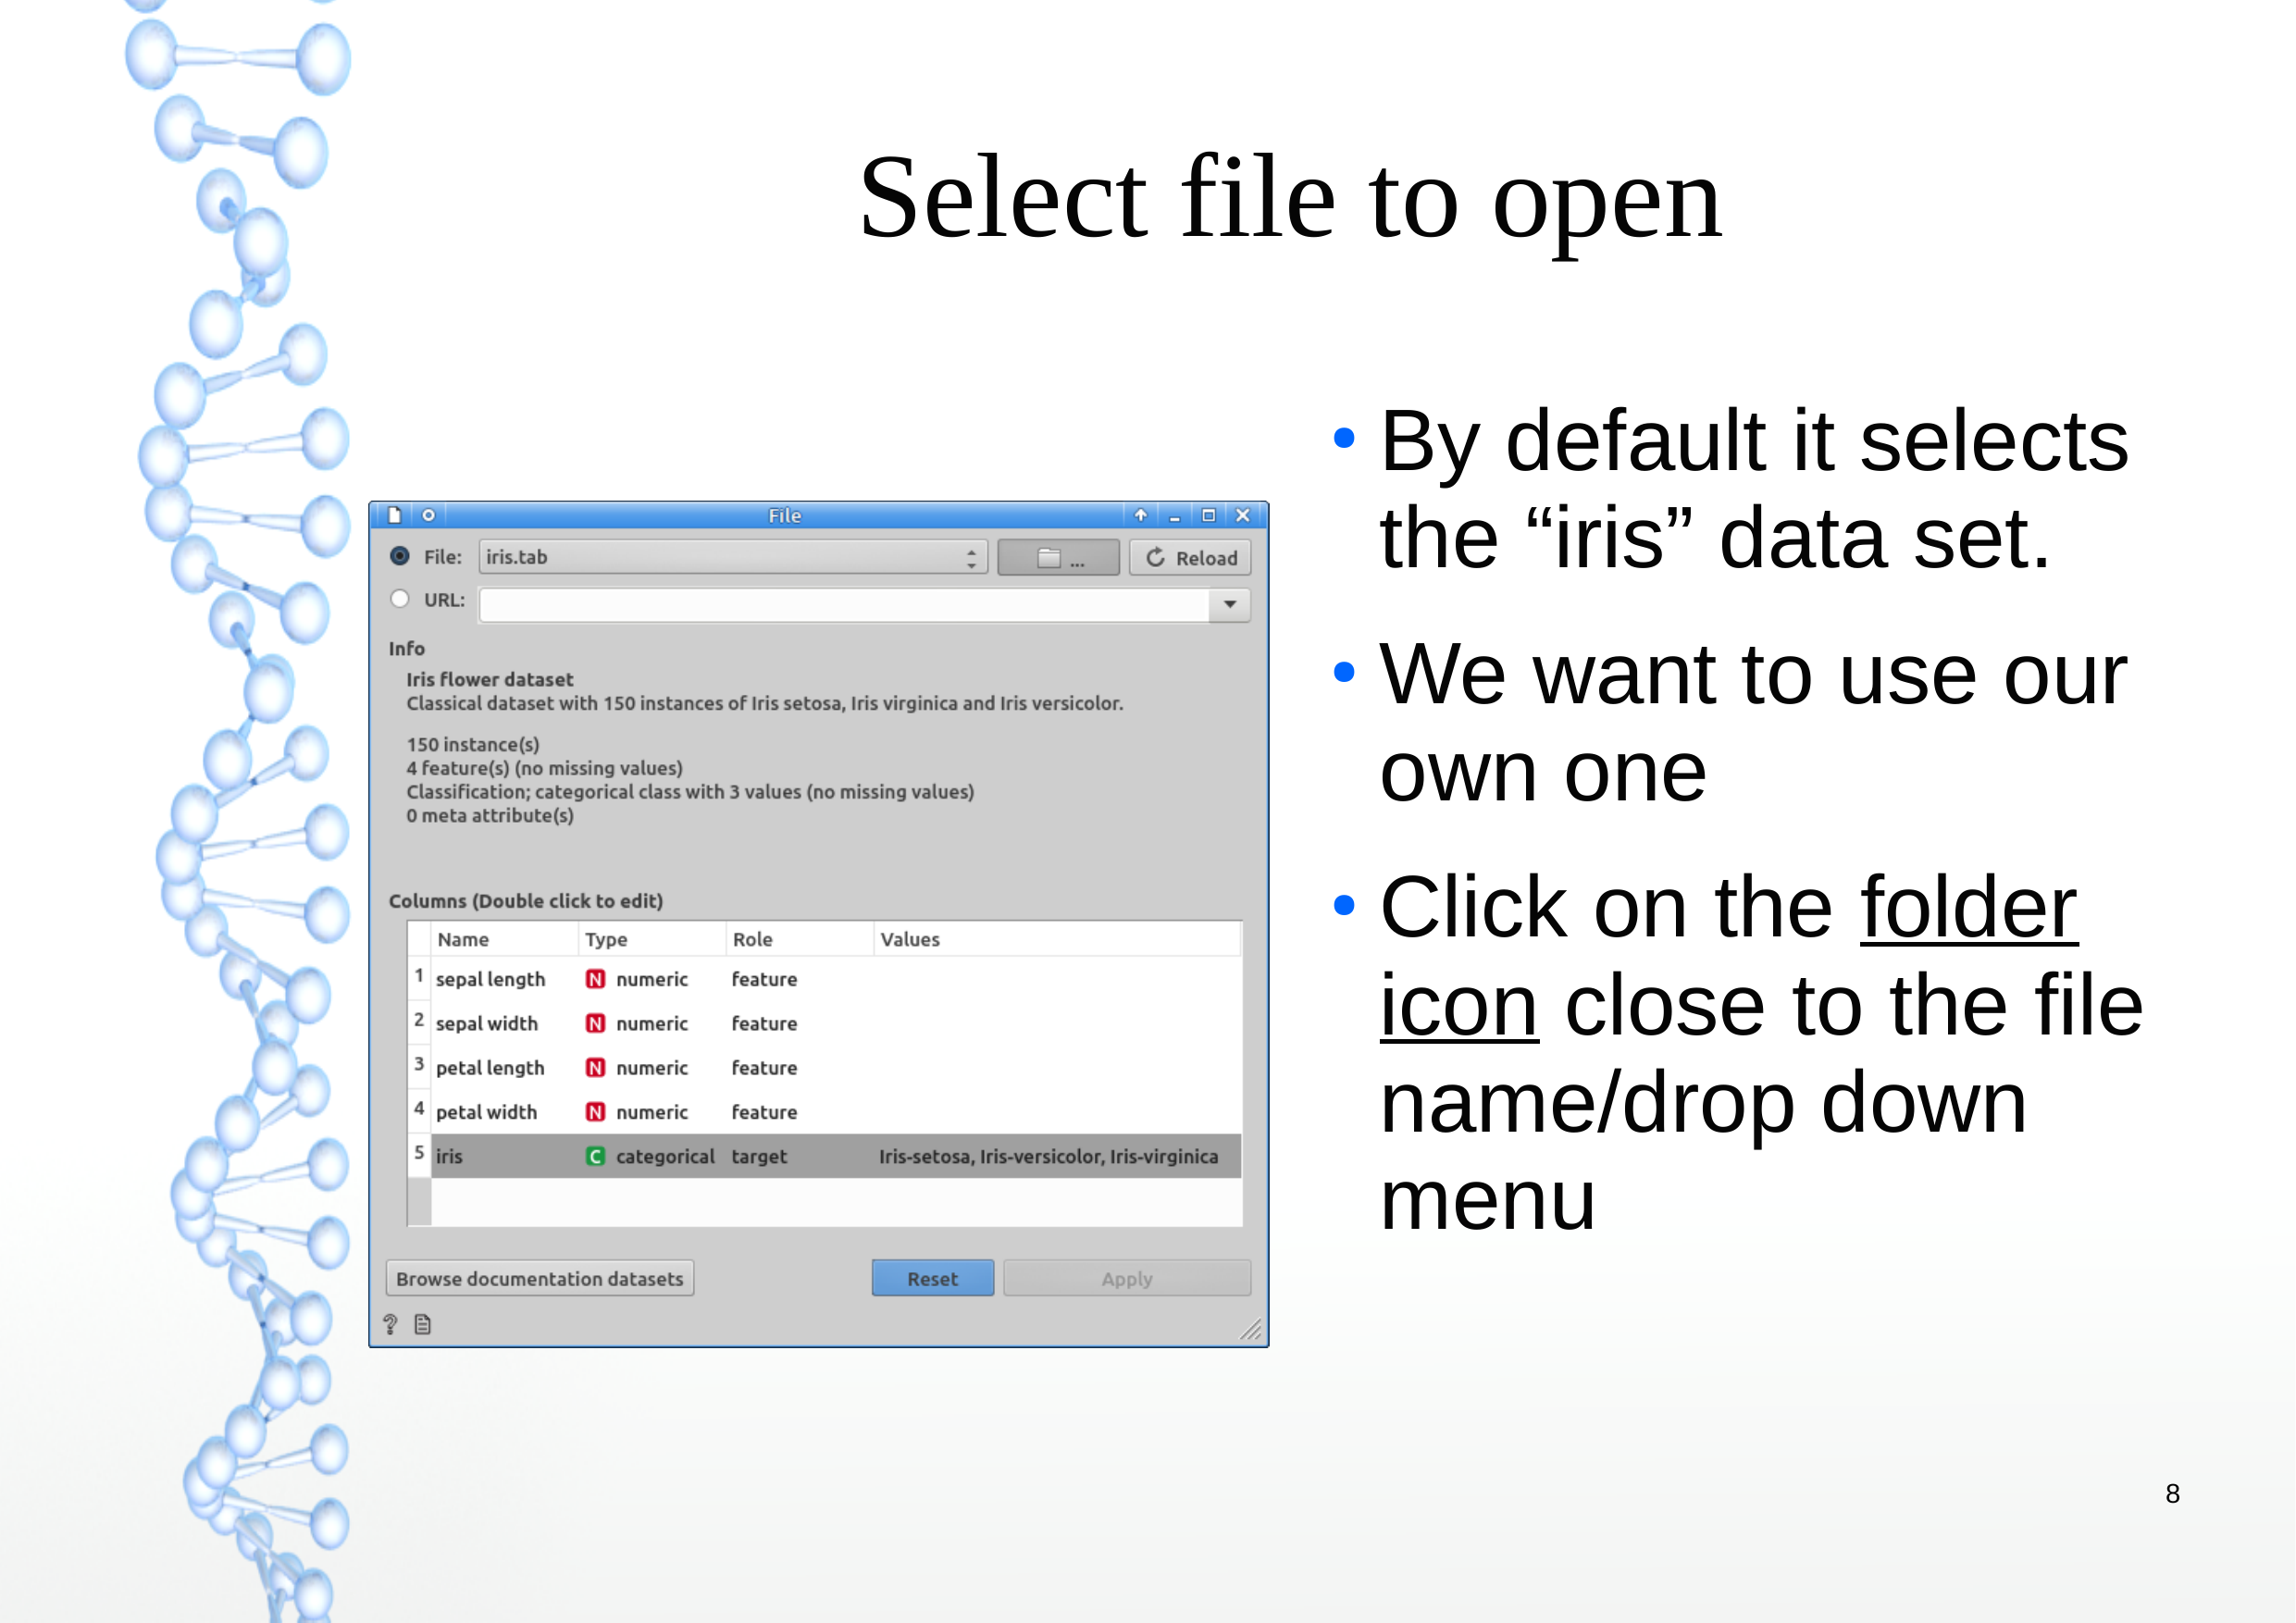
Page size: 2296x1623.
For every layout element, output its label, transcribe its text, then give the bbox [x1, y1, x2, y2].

picture [0, 0, 2296, 1623]
list By default it selects the “iris” data set. We want to use our own one Click on the folder icon close to the file name/drop down menu [1313, 391, 2215, 1458]
title Select file to open [368, 61, 2214, 330]
